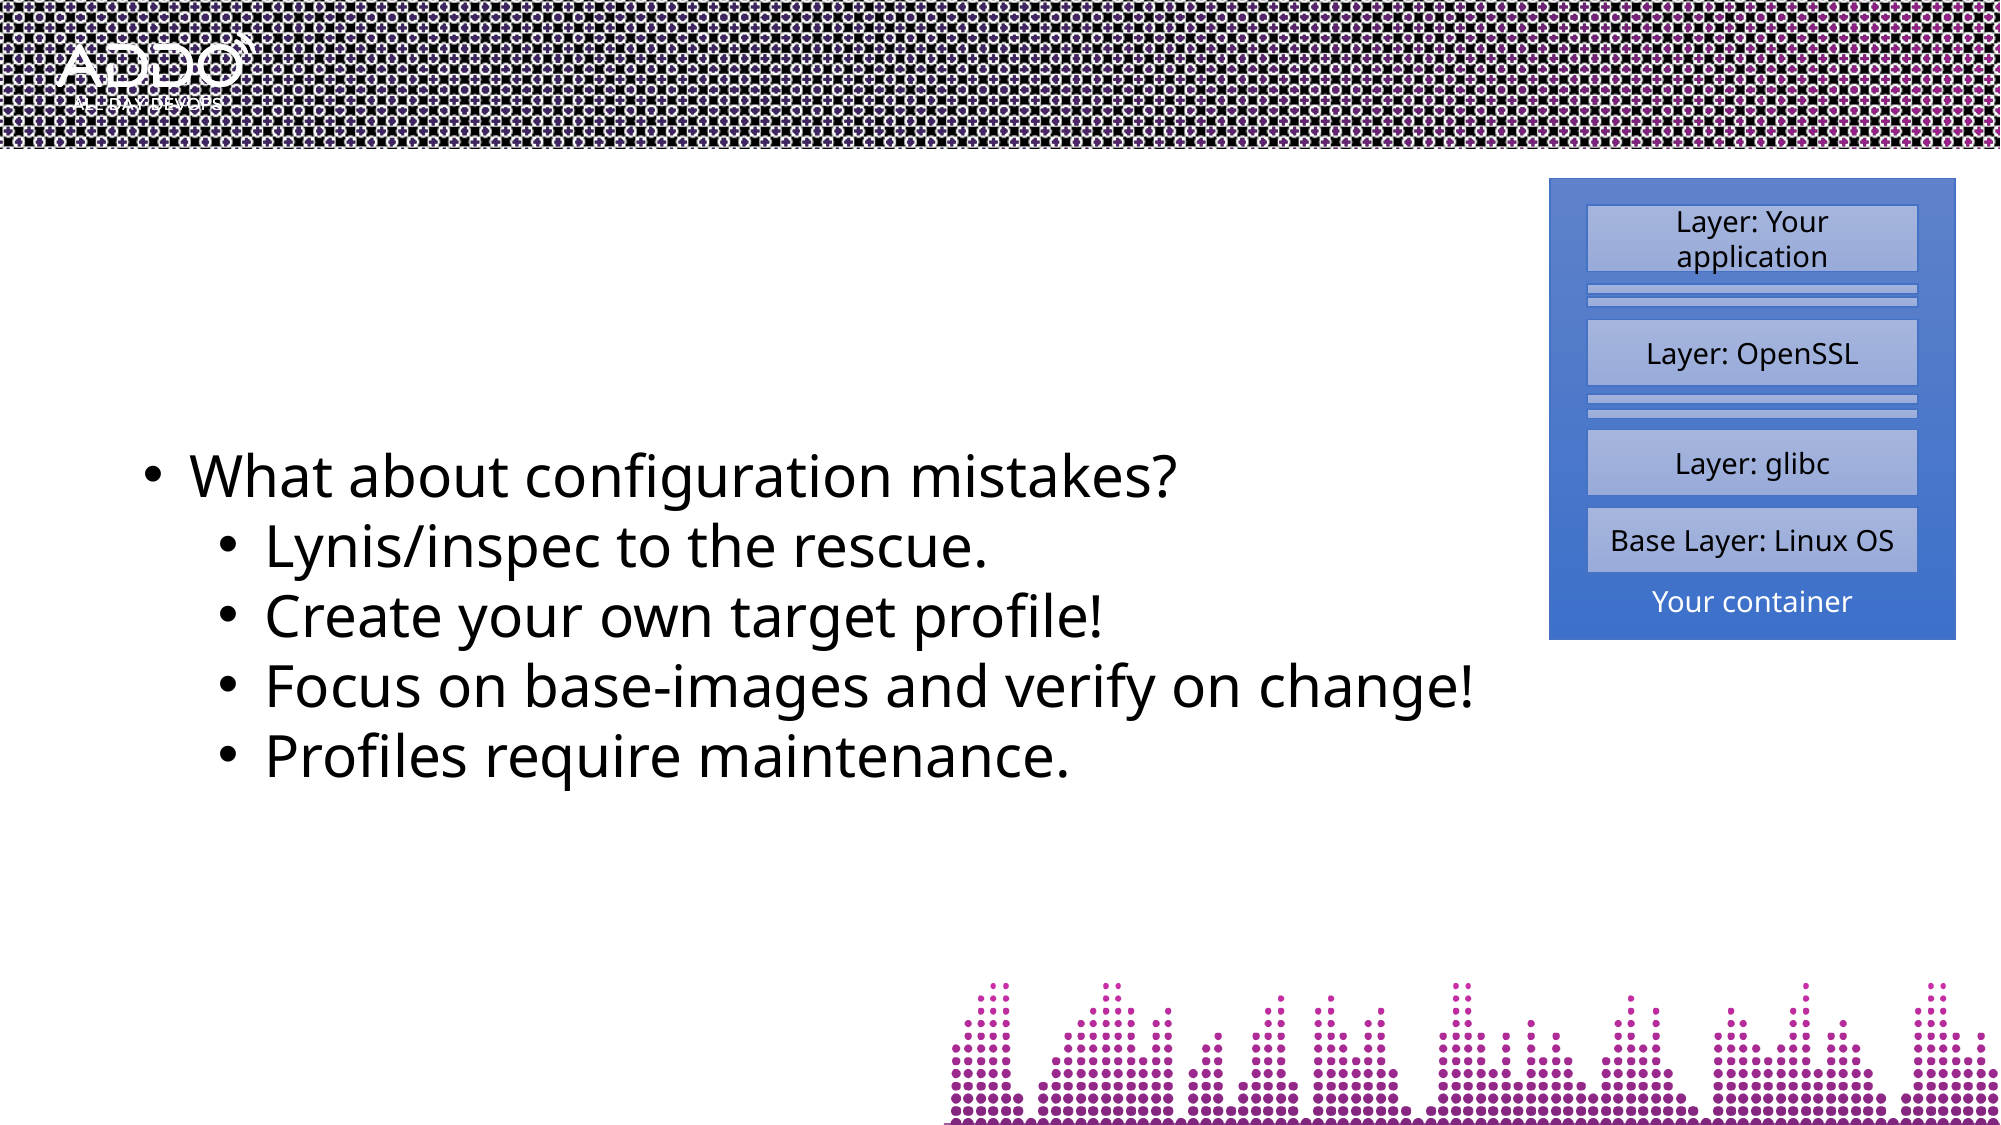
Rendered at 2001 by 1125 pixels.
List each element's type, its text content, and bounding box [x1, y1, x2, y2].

text_box Layer: glibc [1587, 429, 1918, 496]
picture [943, 983, 2000, 1125]
text_box What about configuration mistakes? Lynis/inspec to the rescue. Create your own target profile! Focus on base-images and verify on change! Profiles require maintenance. [127, 431, 1551, 800]
text_box Layer: Your application [1587, 204, 1918, 272]
text_box [1587, 408, 1918, 419]
text_box [1587, 296, 1918, 307]
text_box [1587, 284, 1918, 295]
text_box Layer: OpenSSL [1587, 319, 1918, 387]
text_box Your container [1550, 178, 1955, 640]
text_box [1587, 393, 1918, 404]
text_box Base Layer: Linux OS [1587, 506, 1918, 574]
picture [0, 0, 2000, 149]
